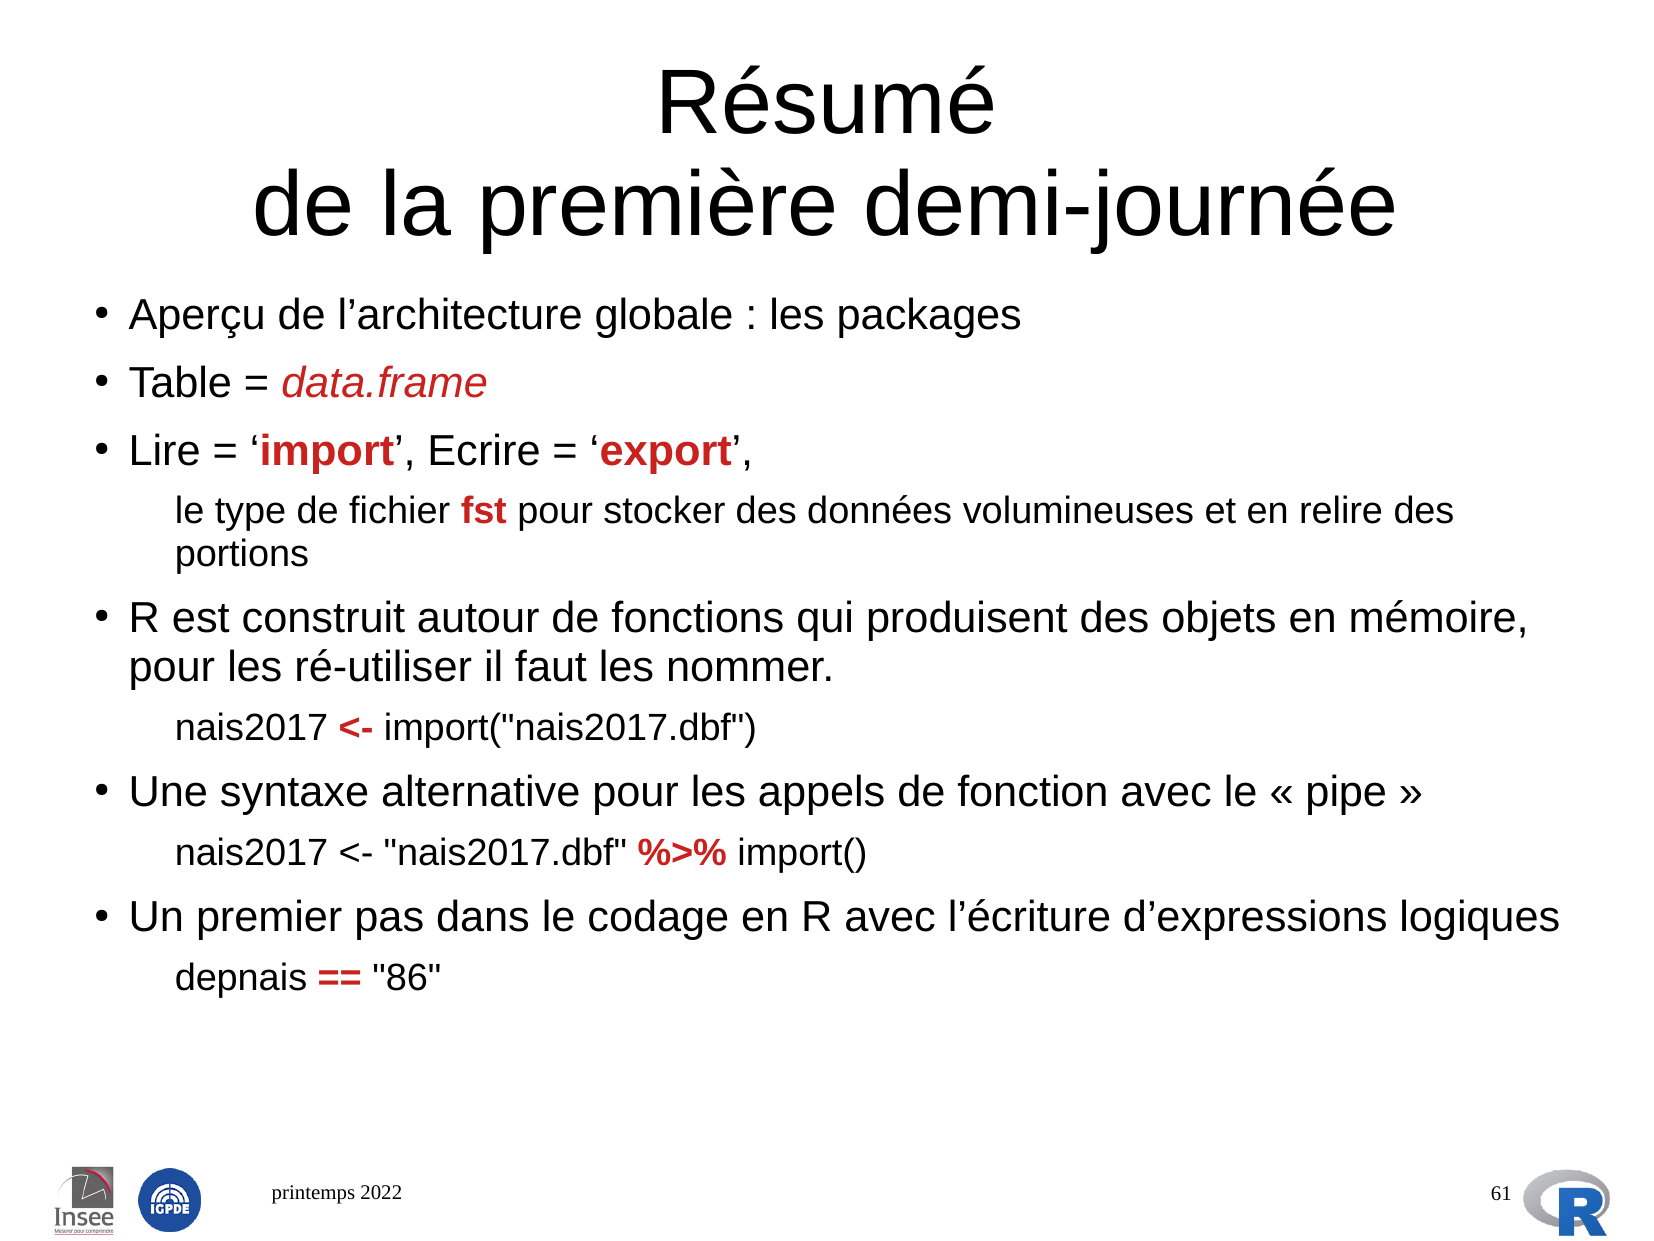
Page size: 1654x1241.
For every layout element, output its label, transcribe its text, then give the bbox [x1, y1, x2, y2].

picture [1523, 1169, 1610, 1236]
picture [47, 1163, 120, 1236]
title Résumé de la première demi-journée [82, 49, 1571, 257]
picture [138, 1168, 201, 1232]
list Aperçu de l’architecture globale : les packages Table = data.frame Lire = ‘import’, Ecrire = ‘export’, le type de fichier fst pour stocker des données volumineuses et en relire des portions R est construit autour de fonctions qui produisent des objets en mémoire, pour les ré-utiliser il faut les nommer. nais2017 <- import("nais2017.dbf") Une syntaxe alternative pour les appels de fonction avec le « pipe » nais2017 <- "nais2017.dbf" %>% import() Un premier pas dans le codage en R avec l’écriture d’expressions logiques depnais == "86" [82, 290, 1571, 1010]
